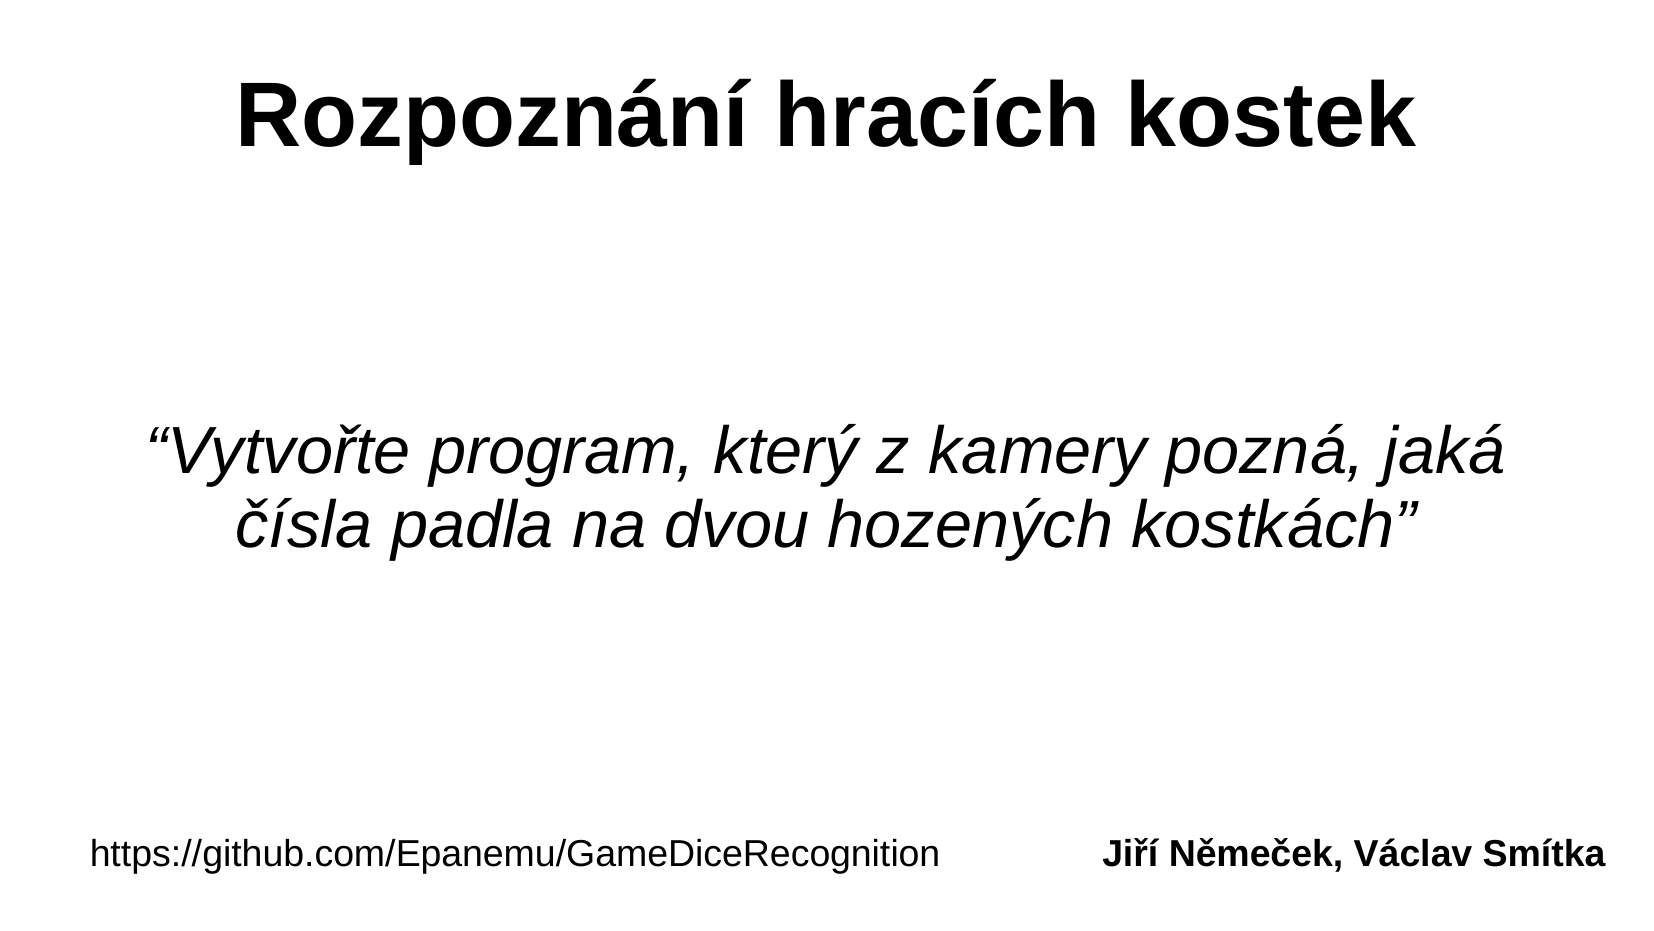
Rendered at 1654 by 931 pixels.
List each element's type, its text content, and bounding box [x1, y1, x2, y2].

text_box Jiří Němeček, Václav Smítka [1087, 825, 1621, 882]
text_box https://github.com/Epanemu/GameDiceRecognition [75, 825, 985, 882]
subtitle “Vytvořte program, který z kamery pozná, jaká čísla padla na dvou hozených kostkách” [82, 217, 1571, 758]
title Rozpoznání hracích kostek [82, 37, 1571, 193]
